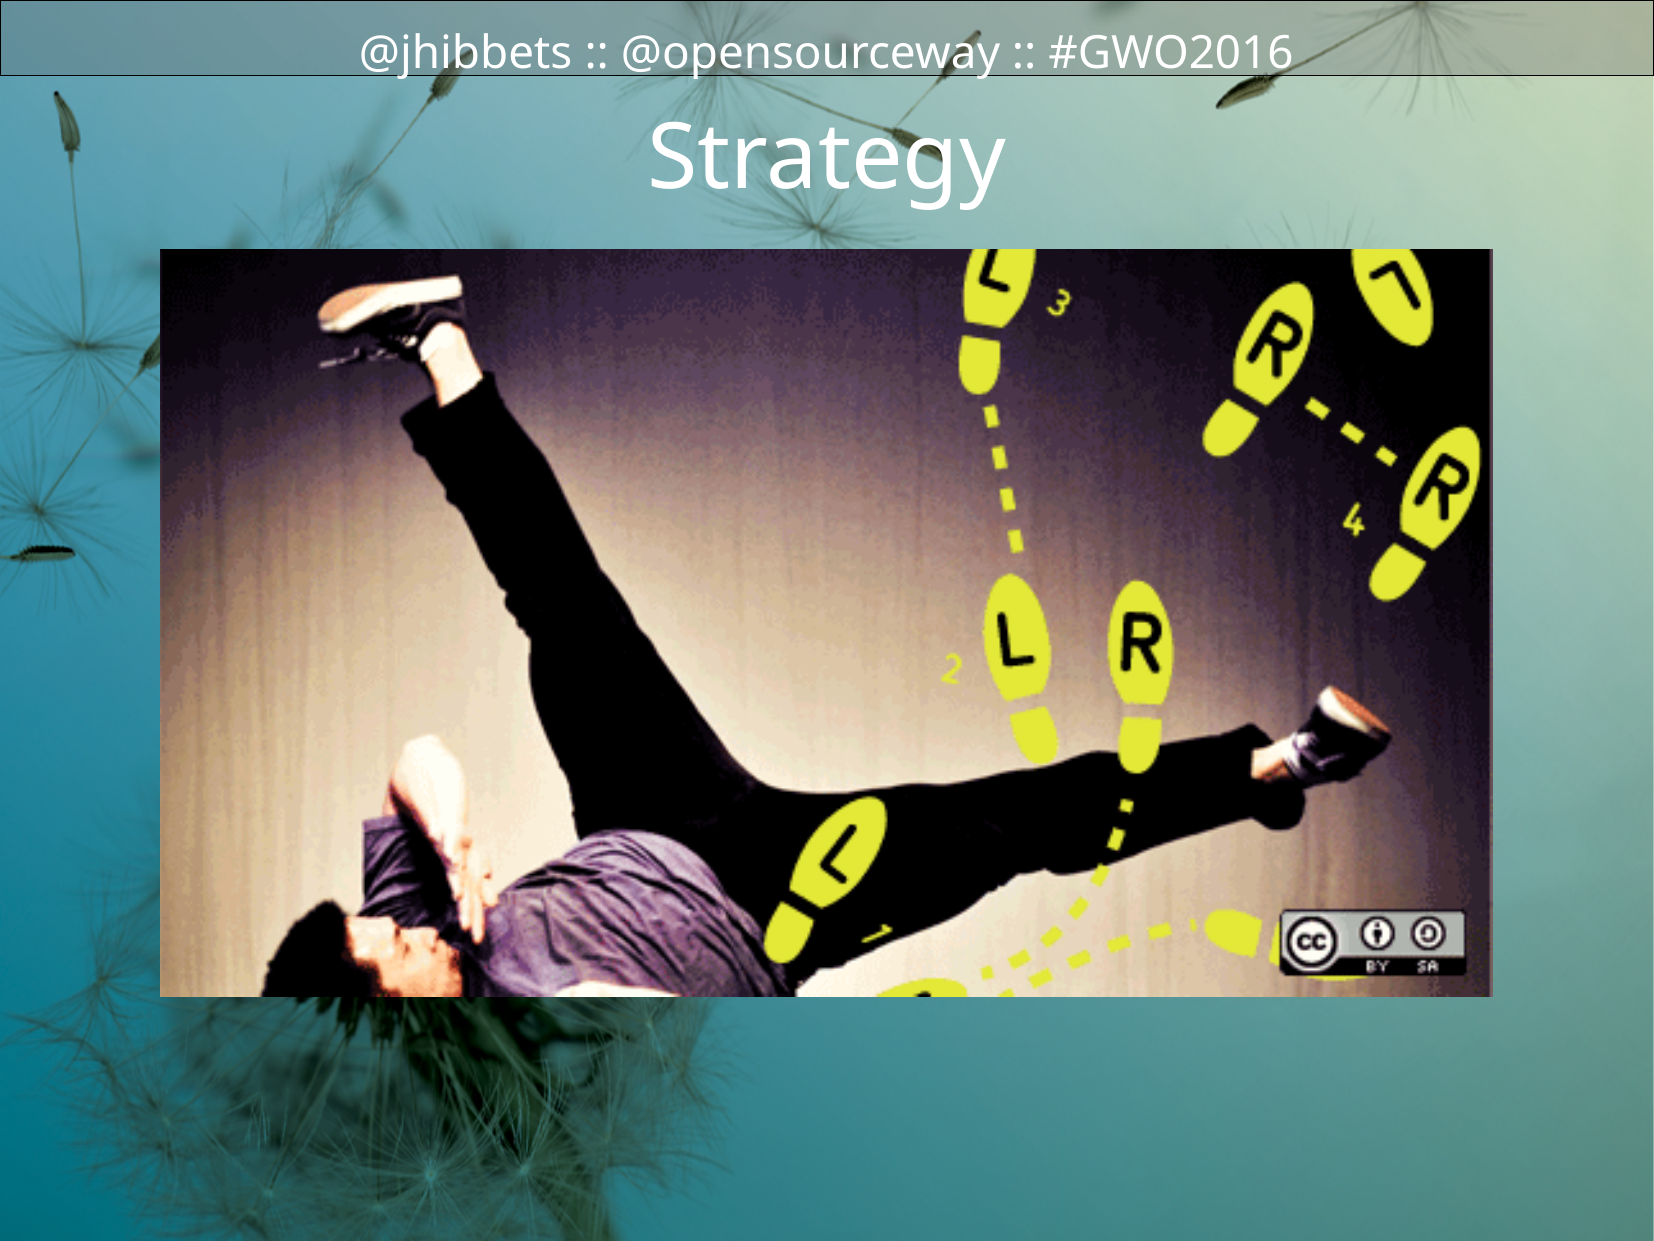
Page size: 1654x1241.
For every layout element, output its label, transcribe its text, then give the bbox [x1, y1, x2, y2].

title Strategy [82, 49, 1571, 257]
picture [0, 76, 1654, 1241]
